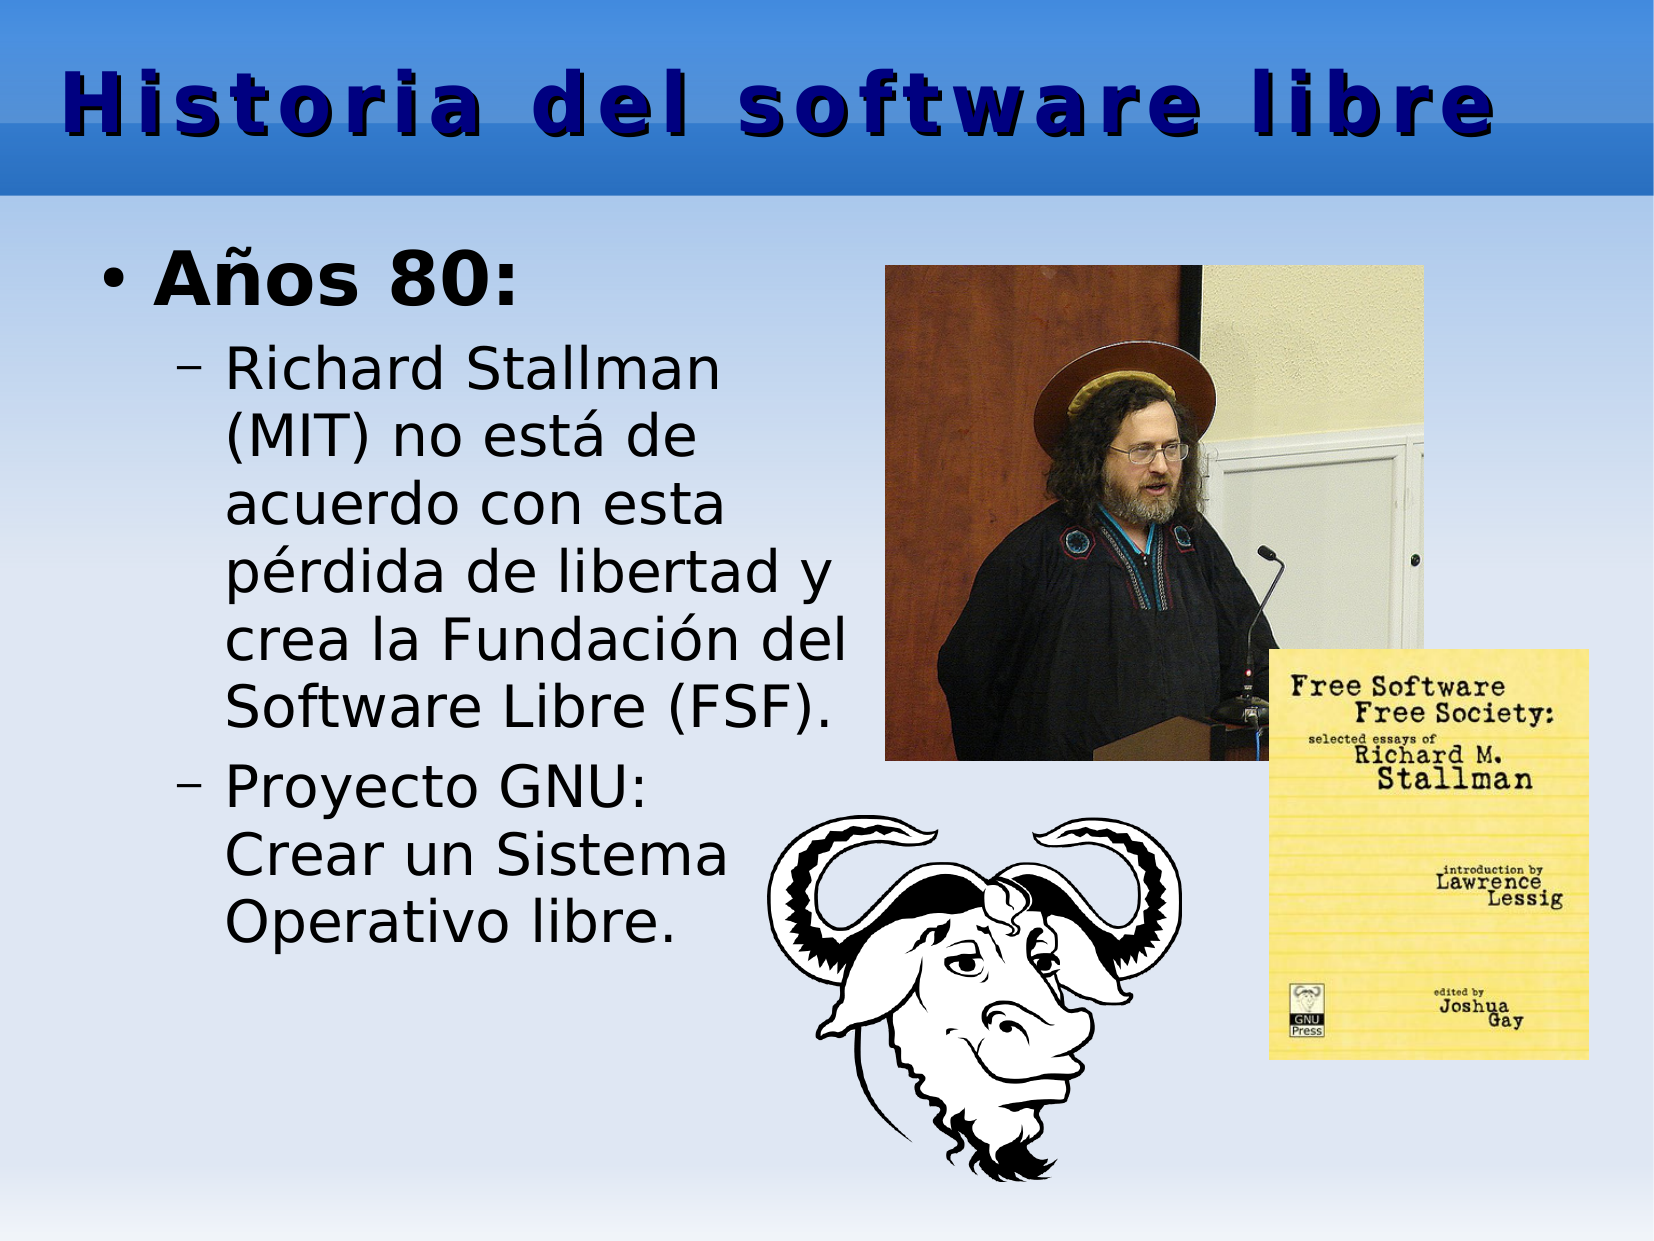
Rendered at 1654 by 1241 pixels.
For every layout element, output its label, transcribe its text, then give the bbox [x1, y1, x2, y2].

list Años 80: Richard Stallman (MIT) no está de acuerdo con esta pérdida de libertad y crea la Fundación del Software Libre (FSF). Proyecto GNU: Crear un Sistema Operativo libre. [82, 236, 886, 1109]
title Historia del software libre [59, 29, 1654, 178]
picture [0, 0, 1654, 1241]
